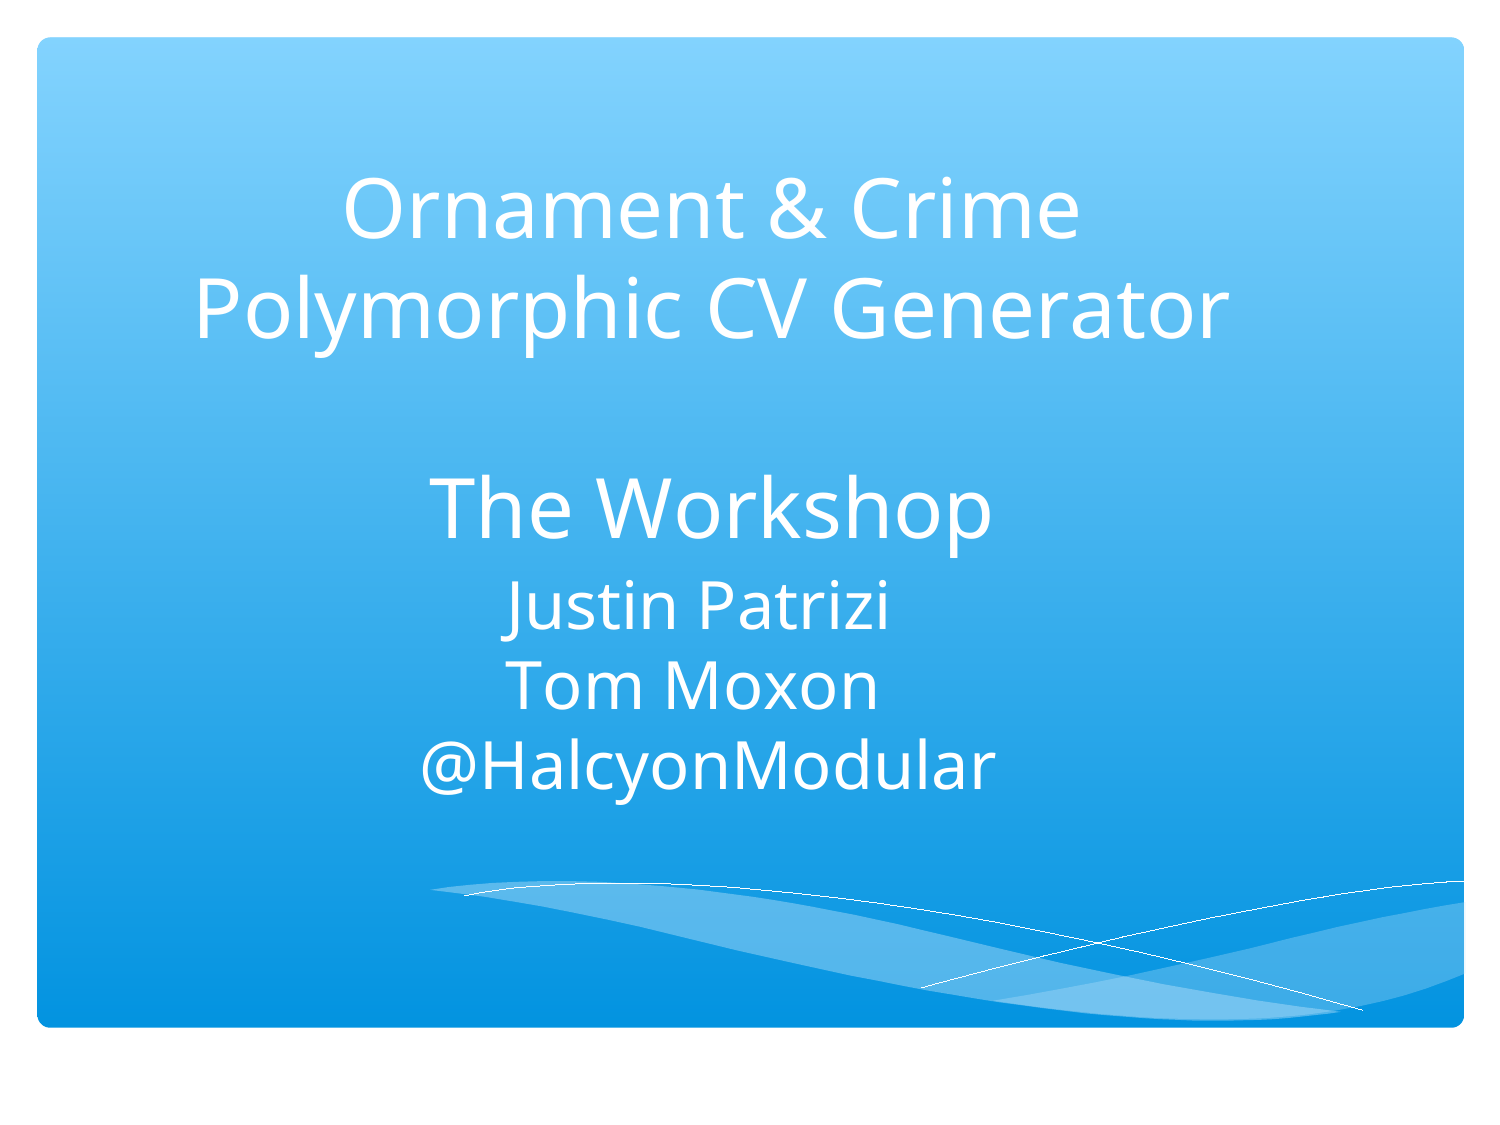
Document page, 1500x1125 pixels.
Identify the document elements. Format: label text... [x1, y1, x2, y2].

text_box Justin Patrizi Tom Moxon @HalcyonModular [405, 555, 1041, 811]
text_box Ornament & Crime Polymorphic CV Generator The Workshop [178, 148, 1314, 564]
